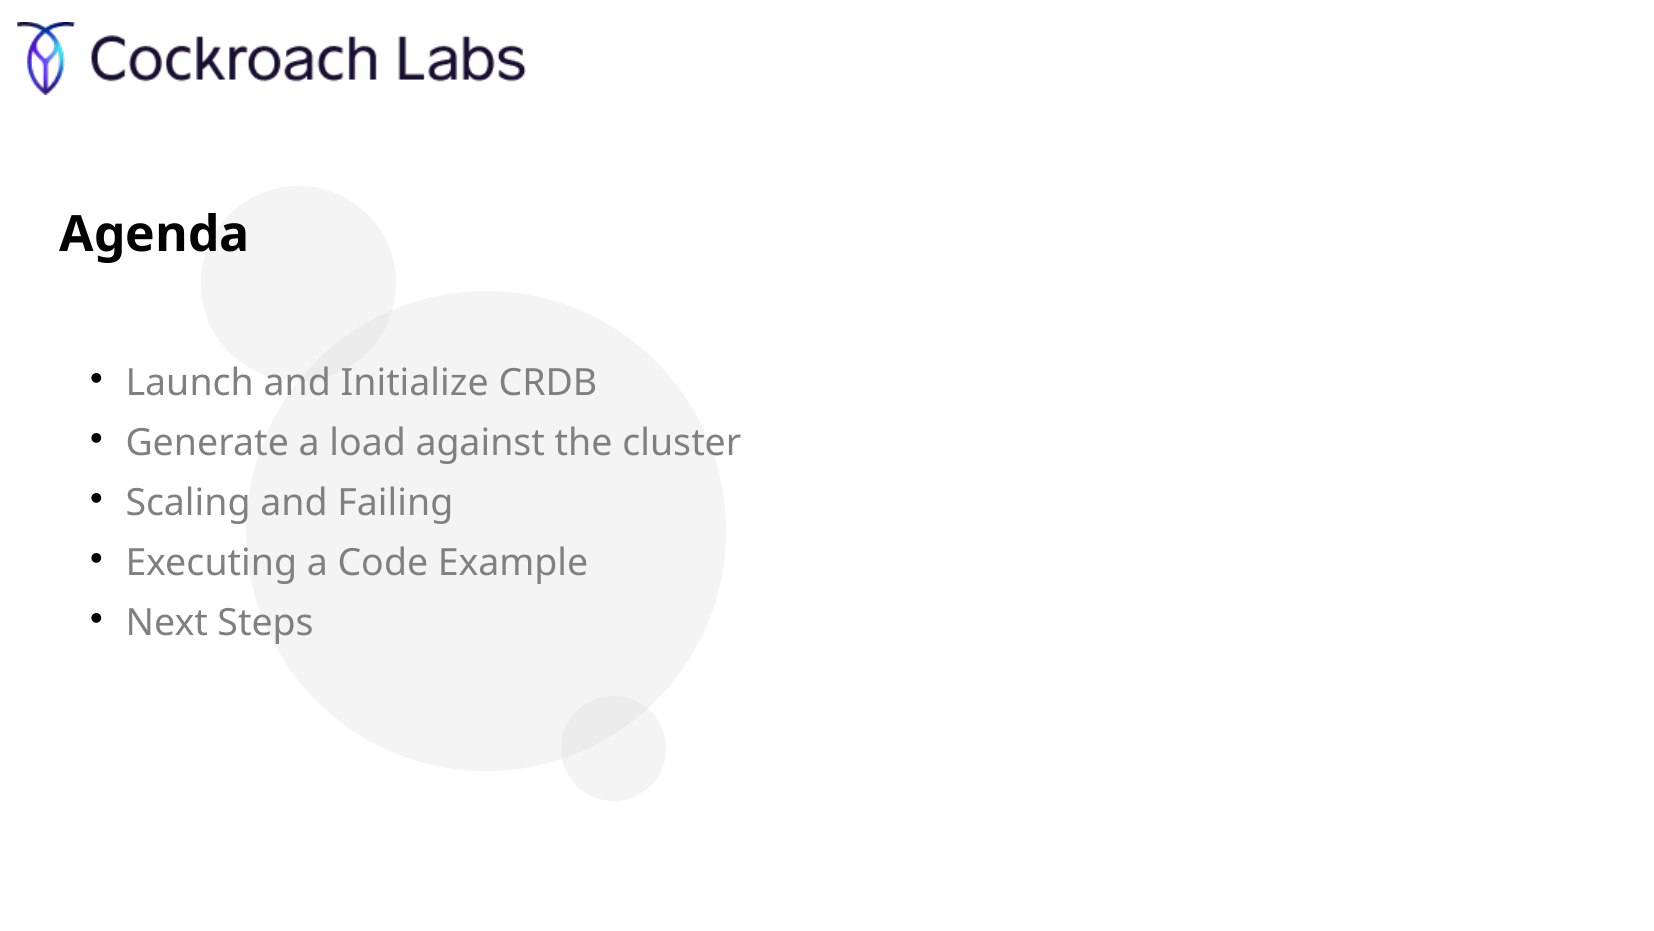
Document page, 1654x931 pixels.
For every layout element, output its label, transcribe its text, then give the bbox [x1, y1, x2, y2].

text_box Agenda [104, 229, 115, 246]
picture [17, 22, 526, 95]
text_box Launch and Initialize CRDB Generate a load against the cluster Scaling and Failing Executing a Code Example Next Steps [75, 350, 1005, 680]
text_box Agenda [44, 193, 600, 259]
